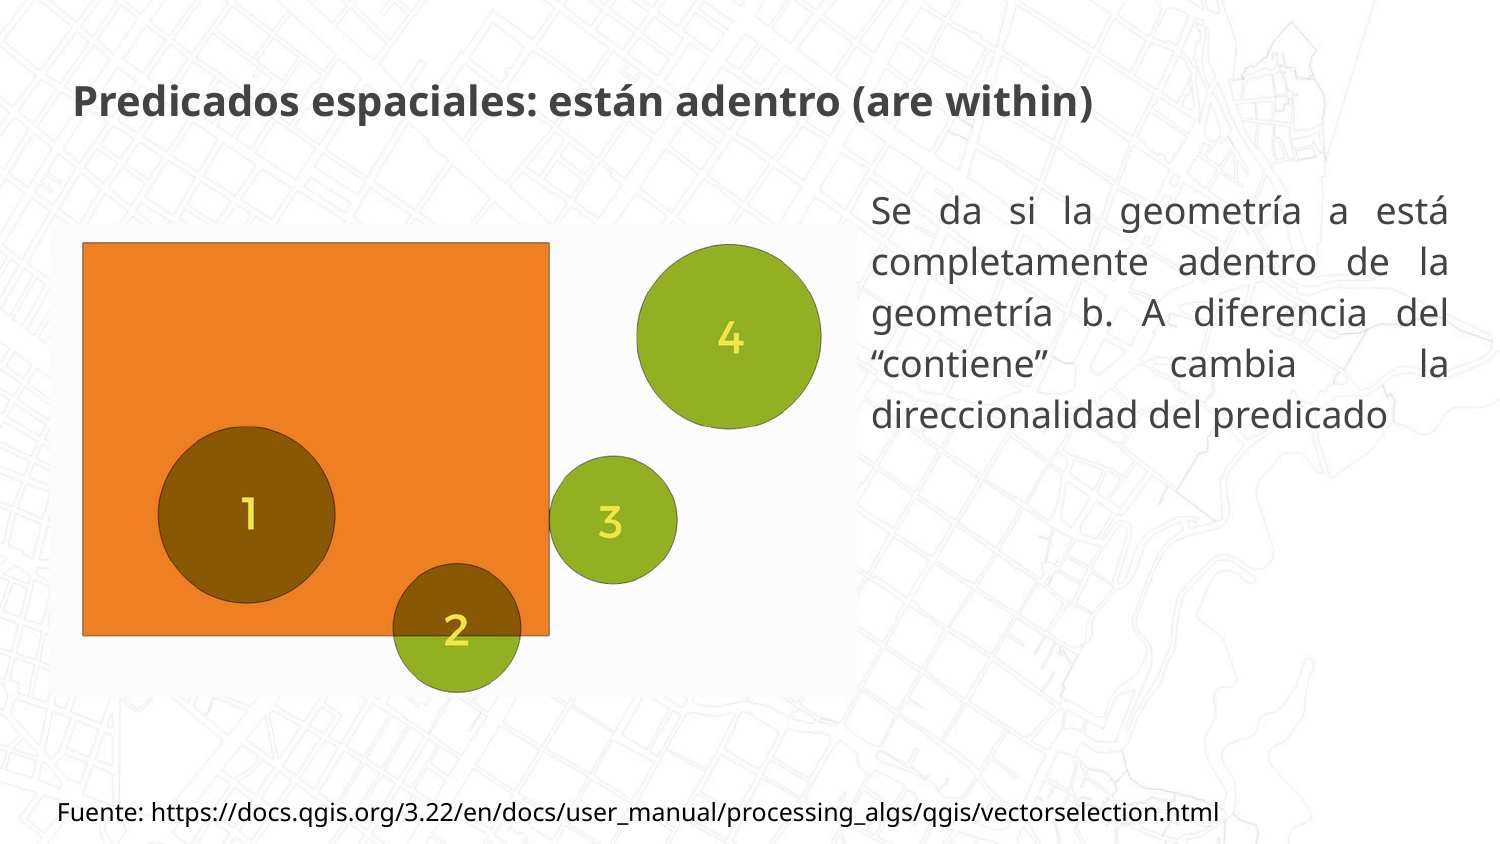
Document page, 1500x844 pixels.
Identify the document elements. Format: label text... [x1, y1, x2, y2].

text_box Predicados espaciales: están adentro (are within) [57, 64, 1453, 198]
text_box Se da si la geometría a está completamente adentro de la geometría b. A diferencia del “contiene” cambia la direccionalidad del predicado [856, 177, 1465, 709]
text_box Fuente: https://docs.qgis.org/3.22/en/docs/user_manual/processing_algs/qgis/vectorselection.html [42, 787, 1500, 844]
picture [0, 0, 1500, 844]
